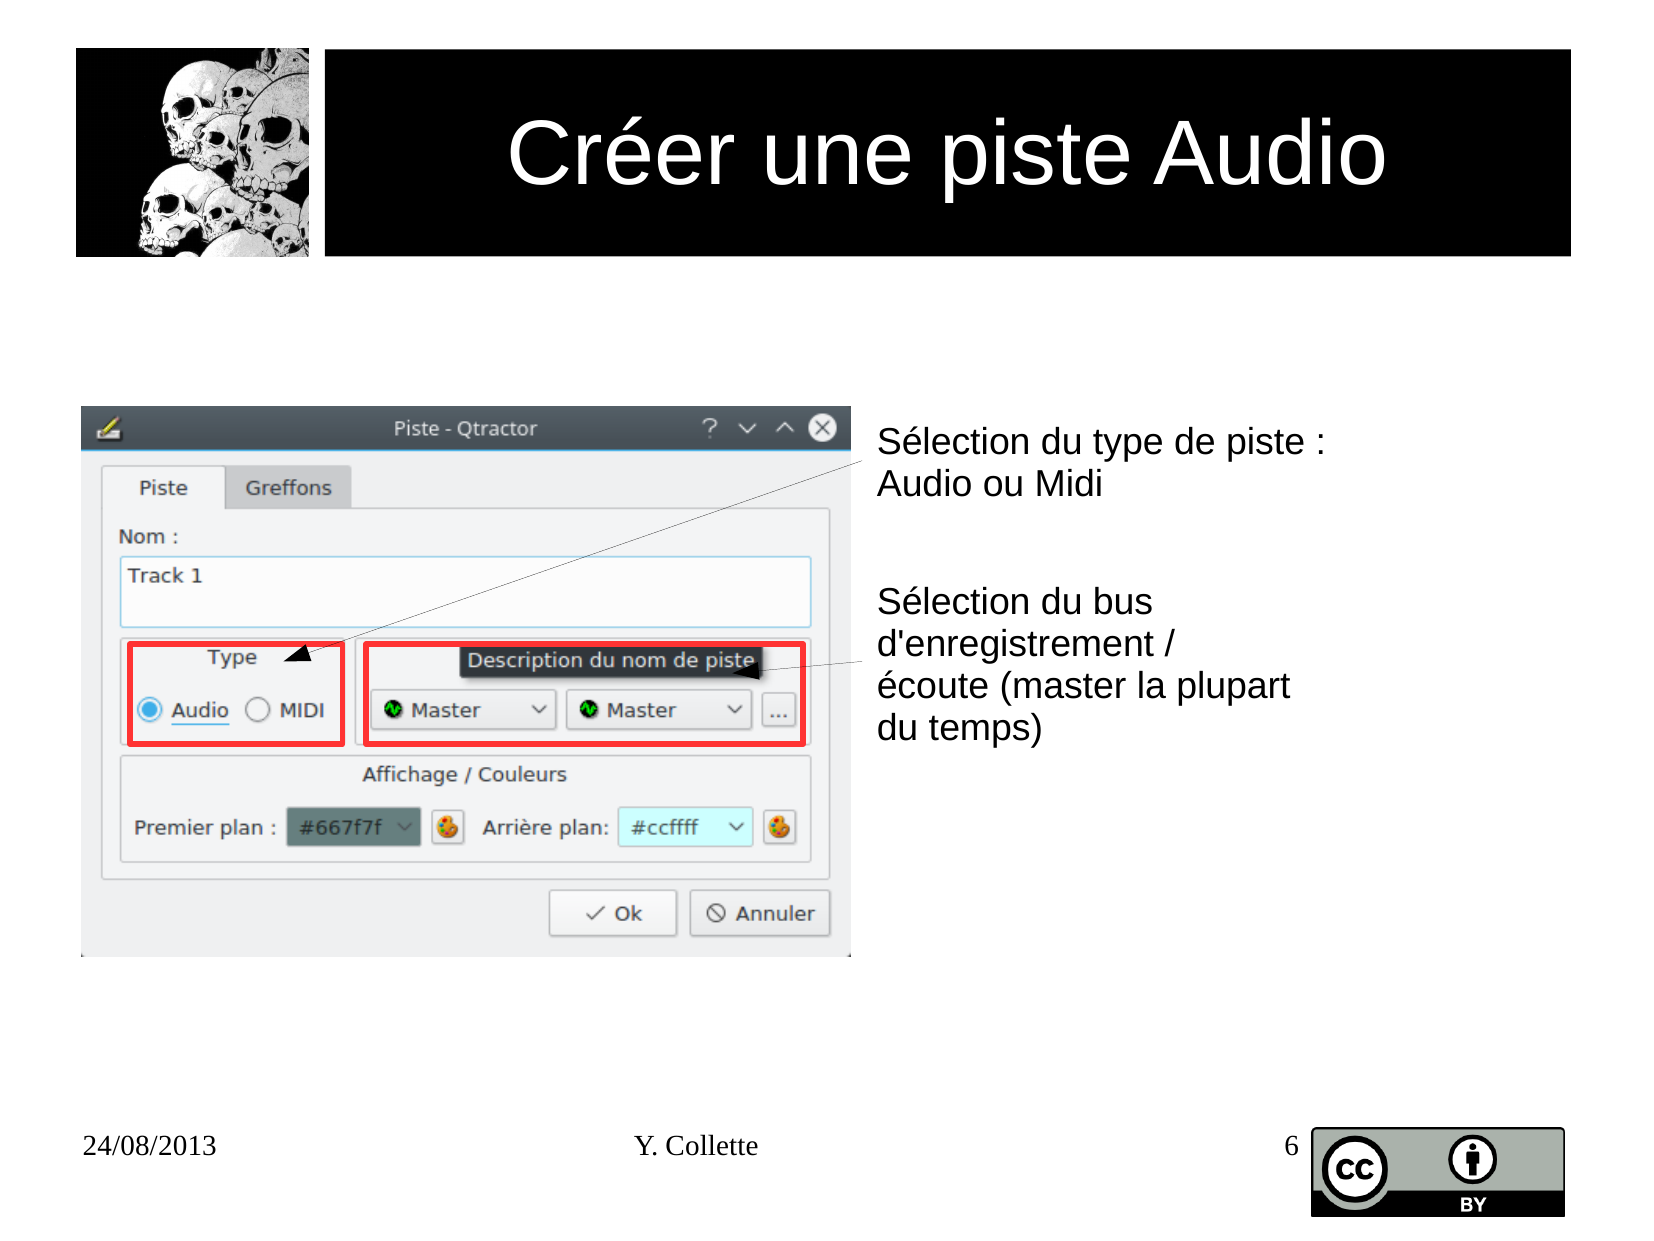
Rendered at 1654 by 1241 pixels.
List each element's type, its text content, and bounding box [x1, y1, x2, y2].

text_box Sélection du bus d'enregistrement / écoute (master la plupart du temps) [862, 573, 1312, 756]
picture [369, 647, 800, 741]
picture [81, 406, 851, 957]
picture [1311, 1127, 1565, 1217]
picture [76, 48, 309, 257]
picture [307, 647, 321, 652]
title Créer une piste Audio [324, 49, 1571, 257]
text_box Sélection du type de piste : Audio ou Midi [862, 413, 1347, 513]
picture [133, 647, 340, 741]
